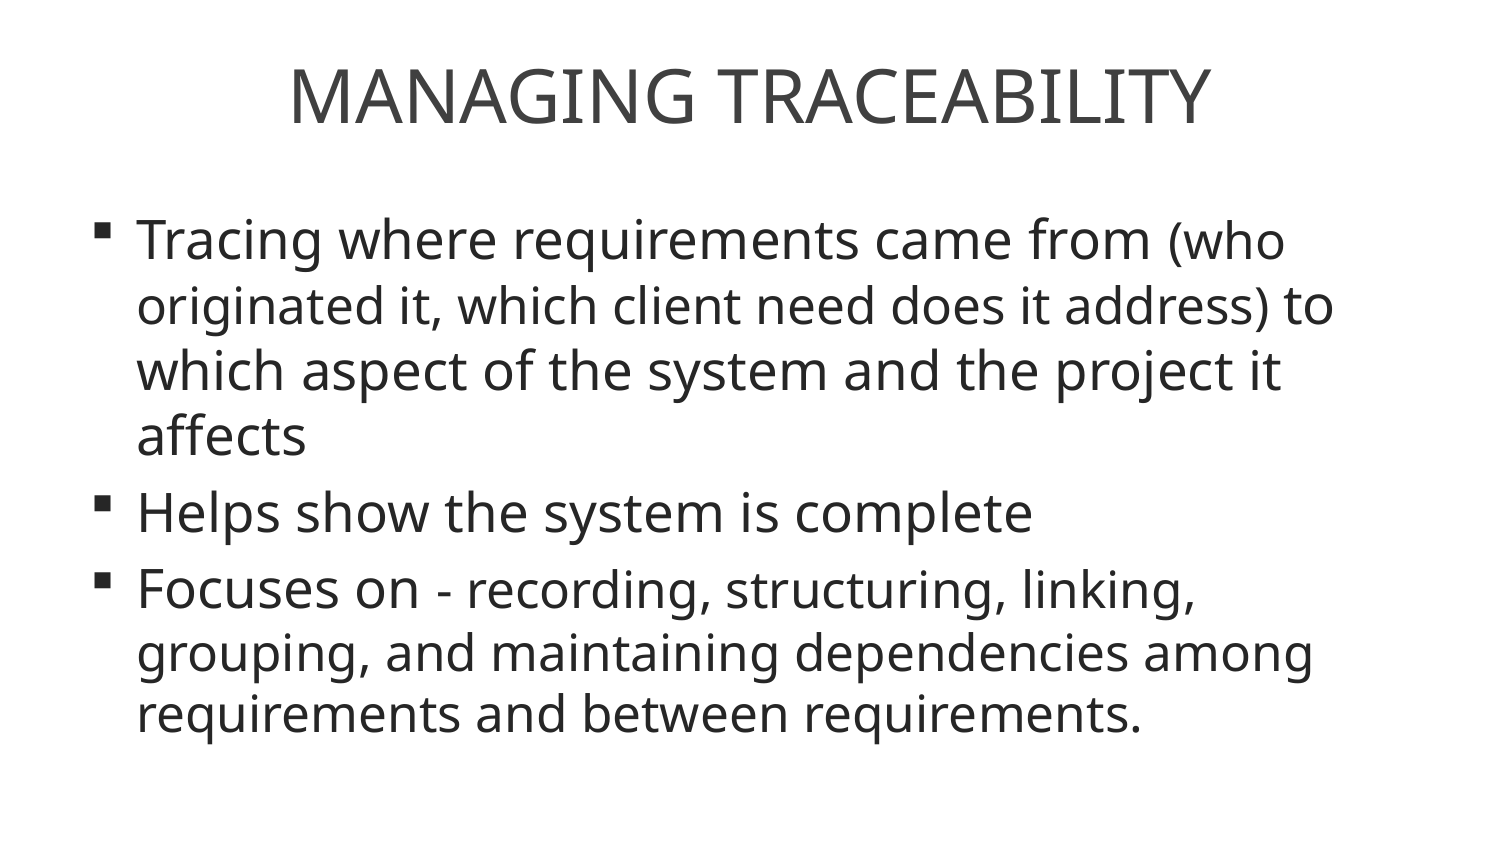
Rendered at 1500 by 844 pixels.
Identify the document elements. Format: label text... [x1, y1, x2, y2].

list Tracing where requirements came from (who originated it, which client need does it address) to which aspect of the system and the project it affects Helps show the system is complete Focuses on - recording, structuring, linking, grouping, and maintaining dependencies among requirements and between requirements. [75, 196, 1425, 754]
title Managing traceability [75, 23, 1425, 164]
